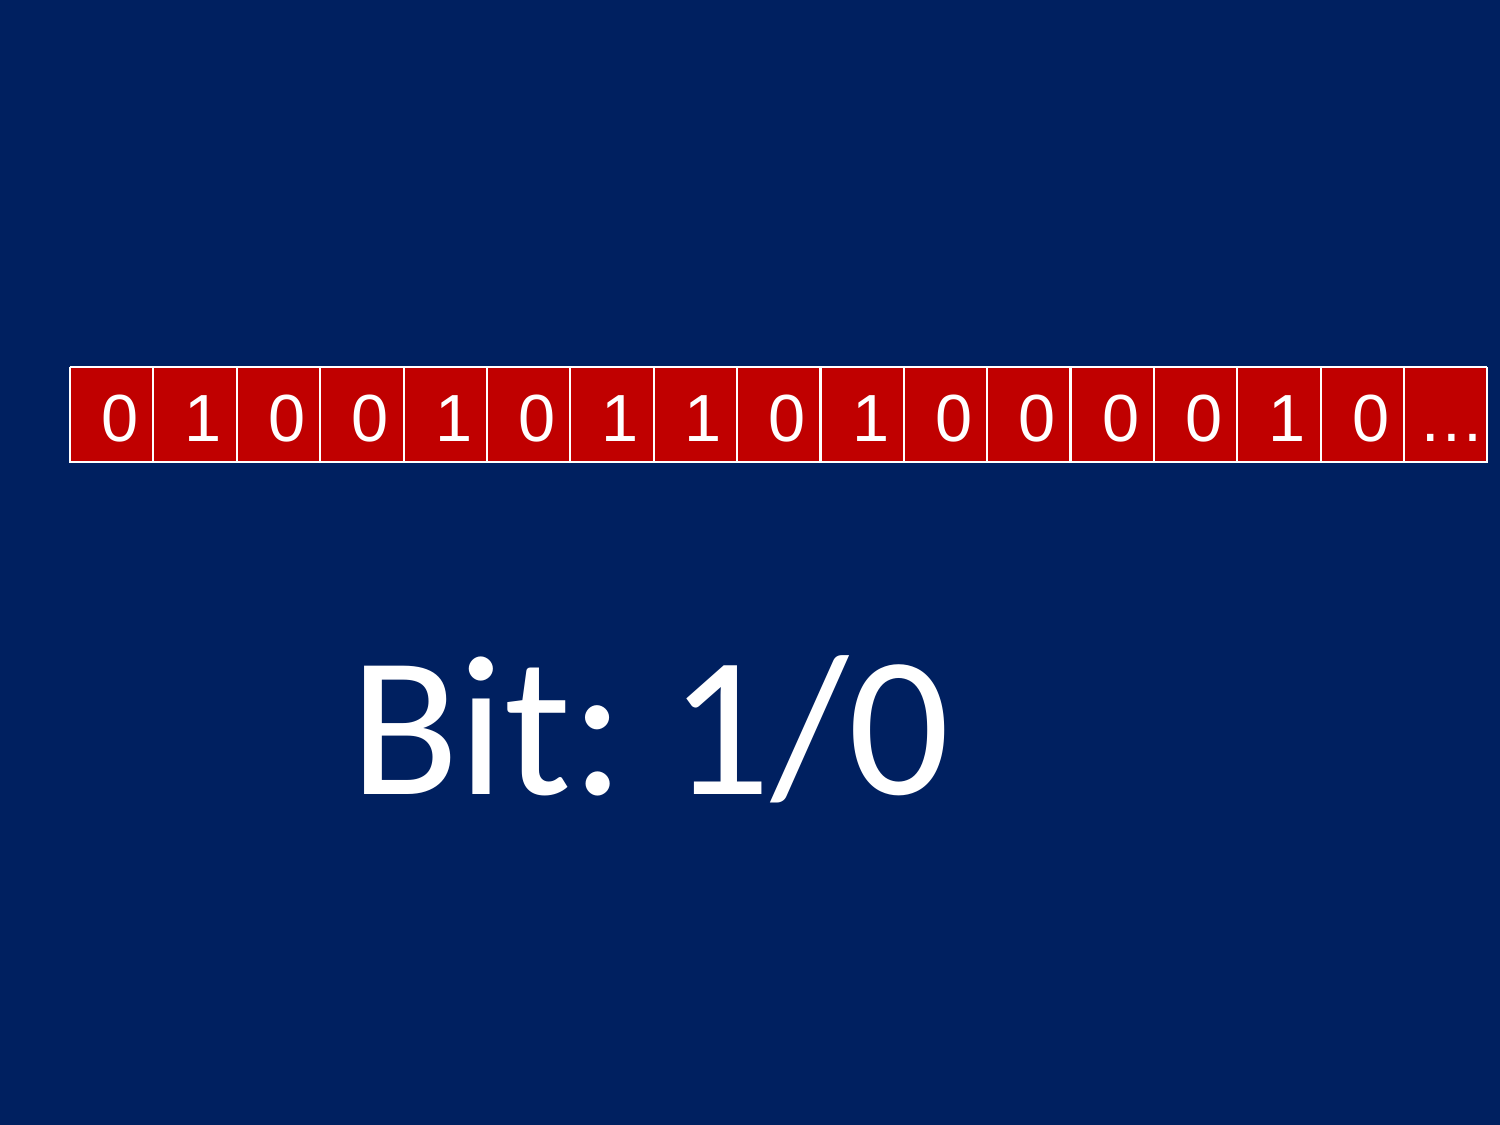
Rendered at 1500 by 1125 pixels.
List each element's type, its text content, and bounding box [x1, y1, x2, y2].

text_box 0 [488, 368, 569, 461]
text_box 0 [1322, 368, 1403, 461]
text_box 1 [154, 368, 236, 461]
text_box 1 [822, 368, 903, 461]
text_box 0 [71, 368, 152, 461]
text_box 0 [321, 368, 403, 461]
text_box 0 [905, 368, 986, 461]
text_box 0 [988, 368, 1069, 461]
text_box 0 [1072, 368, 1153, 461]
text_box 0 [238, 368, 319, 461]
text_box 0 [738, 368, 819, 461]
text_box 0 [1155, 368, 1236, 461]
text_box … [1405, 368, 1486, 461]
text_box 1 [405, 368, 486, 461]
text_box 1 [655, 368, 736, 461]
text_box 1 [1238, 368, 1320, 461]
text_box Bit: 1/0 [335, 587, 1340, 843]
text_box 1 [571, 368, 653, 461]
